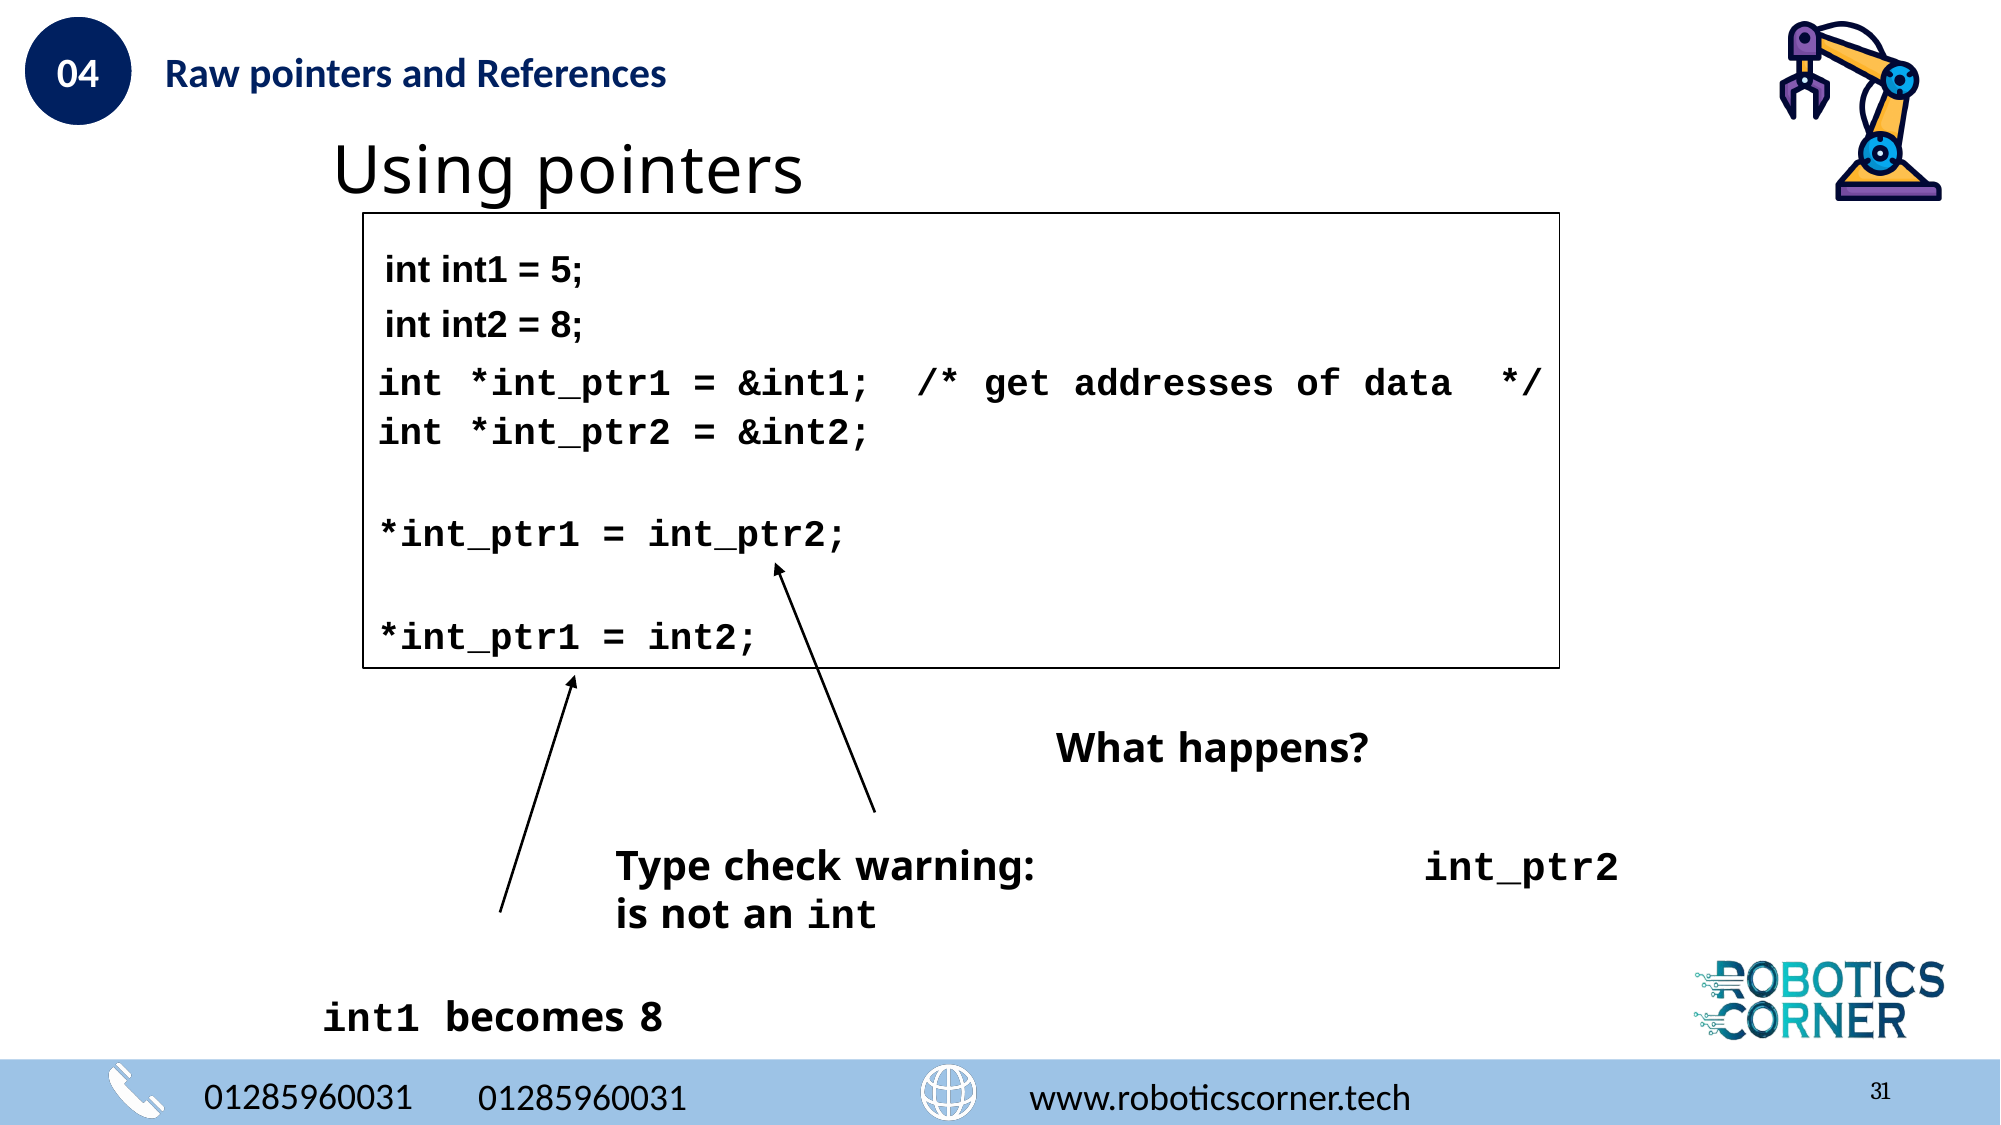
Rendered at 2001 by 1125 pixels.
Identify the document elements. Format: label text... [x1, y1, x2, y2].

table_cell [1476, 414, 1549, 464]
table_header get addresses [973, 363, 1286, 414]
table_header of data [1286, 363, 1476, 414]
text_box *int_ptr1 = int_ptr2; *int_ptr1 = int2; What happens? Type check warning: int_ptr2 is not an int int1 becomes 8 [320, 507, 1637, 1040]
picture [1680, 859, 1953, 1059]
table_header */ [1476, 363, 1549, 414]
table_header int [373, 363, 456, 414]
picture [1771, 21, 1950, 201]
table_cell [973, 414, 1286, 464]
text_box 04 [22, 14, 134, 128]
table_header /* [894, 363, 973, 414]
table_header *int_ptr1 = &int1; [456, 363, 894, 414]
title Using pointers [330, 90, 1066, 234]
text_box Raw pointers and References [150, 38, 864, 103]
table_cell int [373, 414, 456, 464]
table_cell [1286, 414, 1476, 464]
table_cell [894, 414, 973, 464]
table_cell *int_ptr2 = &int2; [456, 414, 894, 464]
picture [915, 1059, 981, 1125]
text_box int int1 = 5; int int2 = 8; [270, 234, 1441, 346]
picture [103, 1057, 170, 1124]
